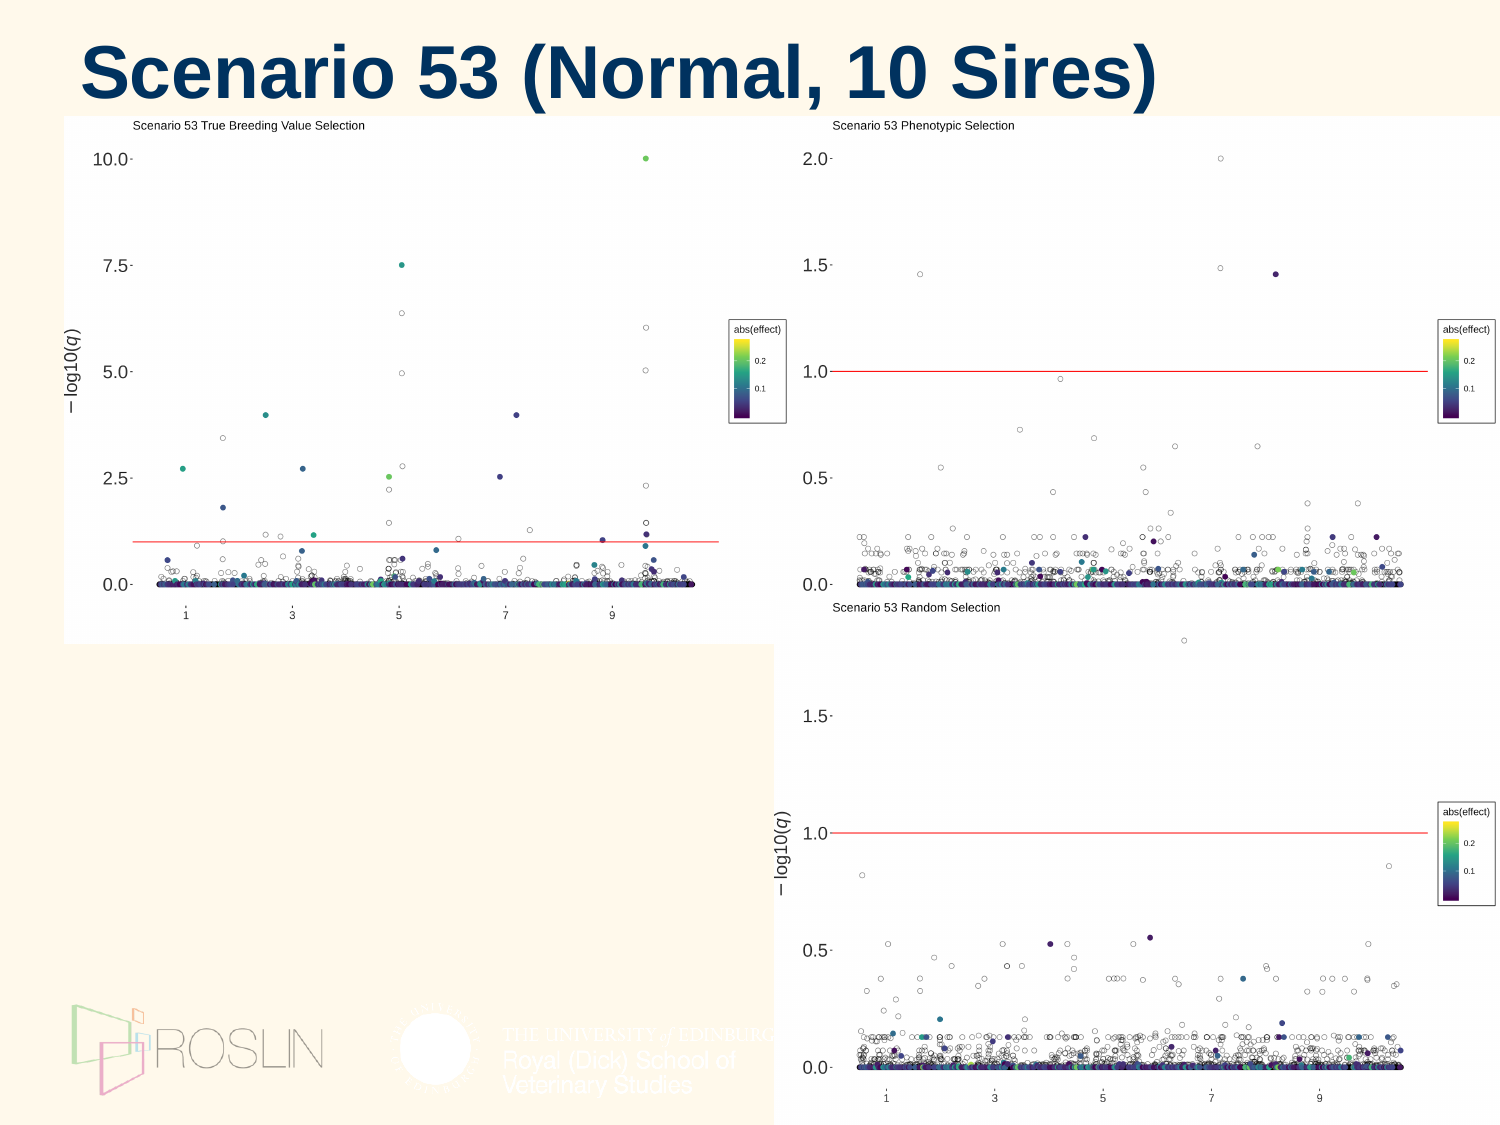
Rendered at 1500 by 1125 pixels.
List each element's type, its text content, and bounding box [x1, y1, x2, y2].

picture [64, 969, 336, 1118]
title Scenario 53 (Normal, 10 Sires) [64, 15, 1426, 116]
picture [64, 116, 1500, 1125]
